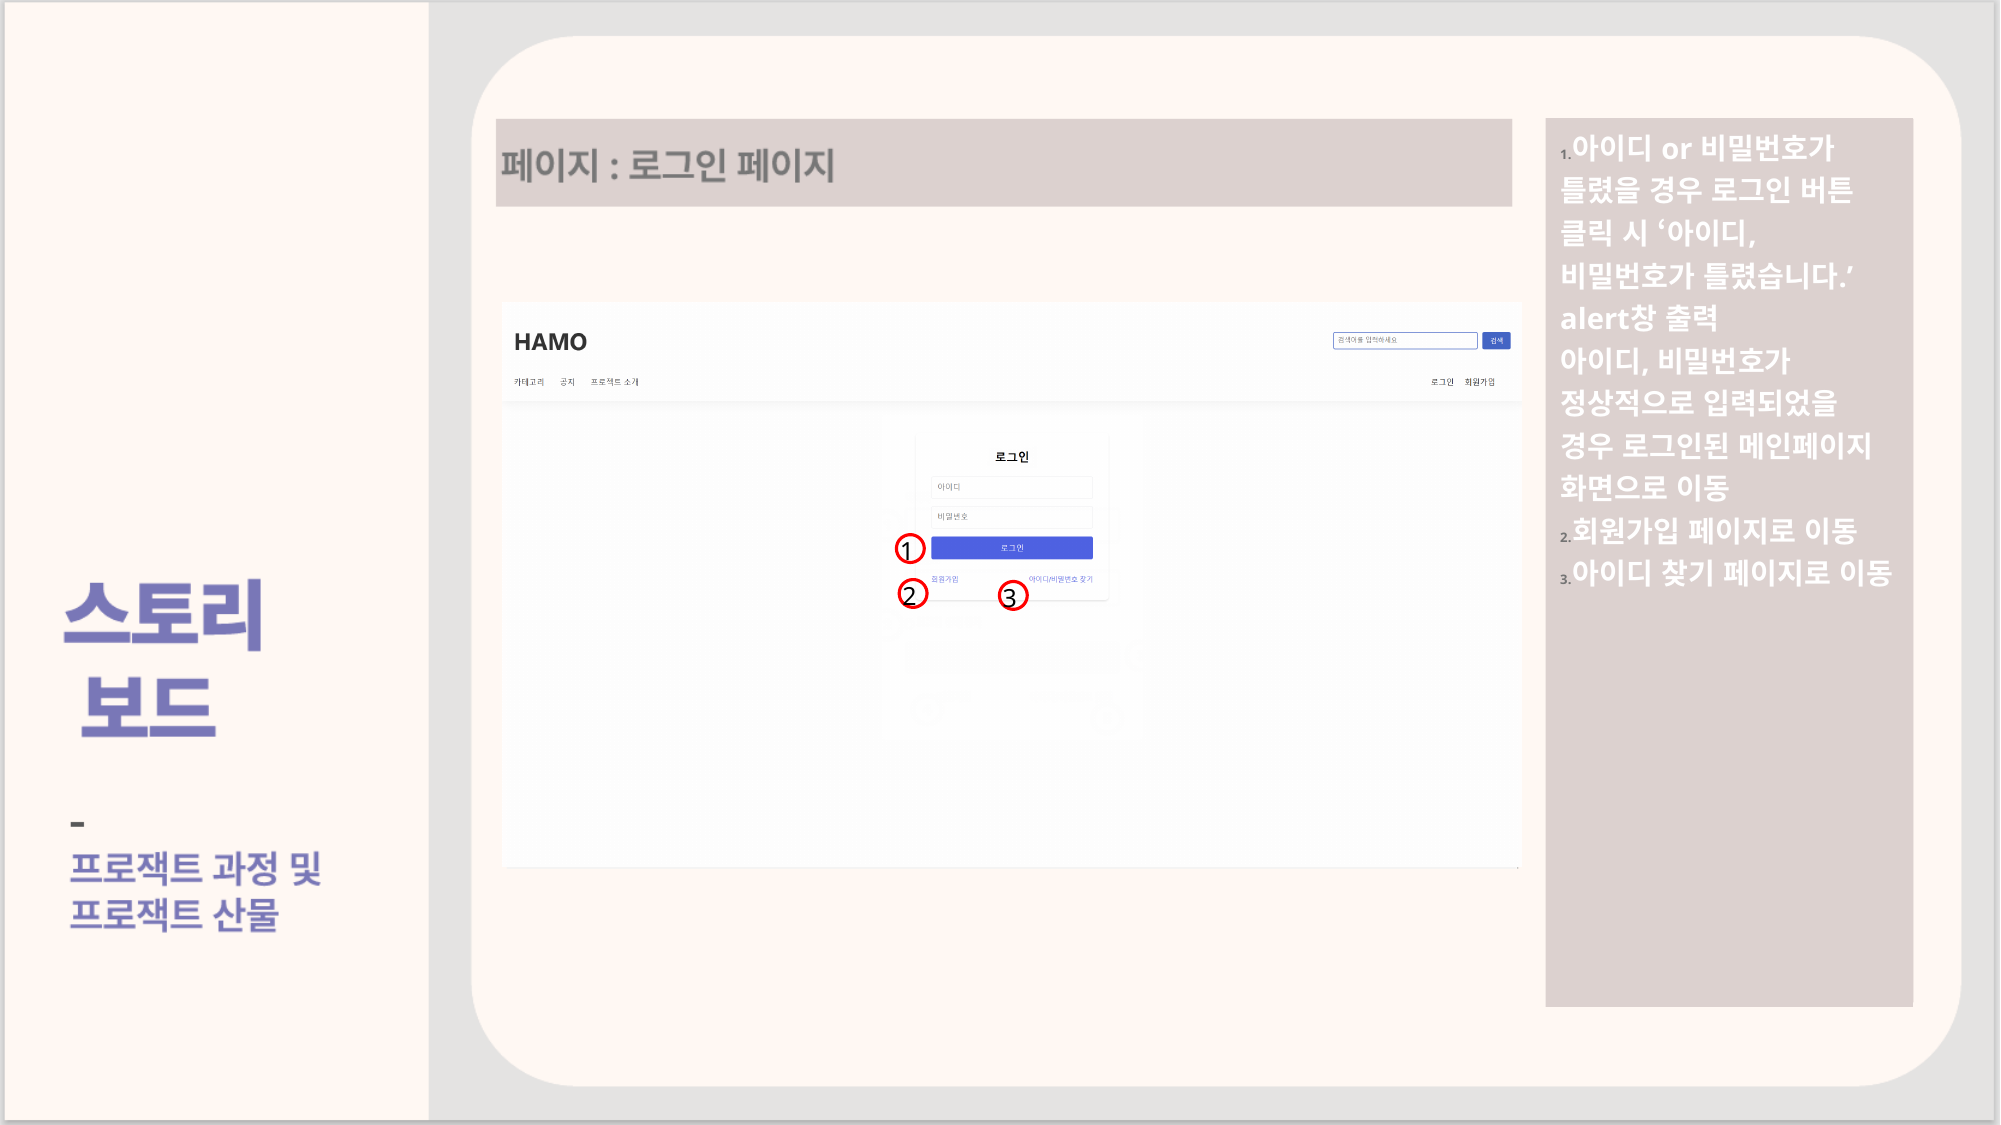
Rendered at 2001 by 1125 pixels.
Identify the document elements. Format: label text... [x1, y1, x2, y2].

text_box 1 [893, 526, 915, 575]
text_box 아이디 or 비밀번호가 틀렸을 경우 로그인 버튼 클릭 시 ‘아이디, 비밀번호가 틀렸습니다.’ alert창 출력 아이디, 비밀번호가 정상적으로 입력되었을 경우 로그인된 메인페이지 화면으로 이동 회원가입 페이지로 이동 아이디 찾기 페이지로 이동 [1545, 118, 1913, 1007]
picture [0, 0, 2000, 1125]
text_box 2 [896, 570, 918, 620]
text_box 3 [996, 572, 1018, 622]
